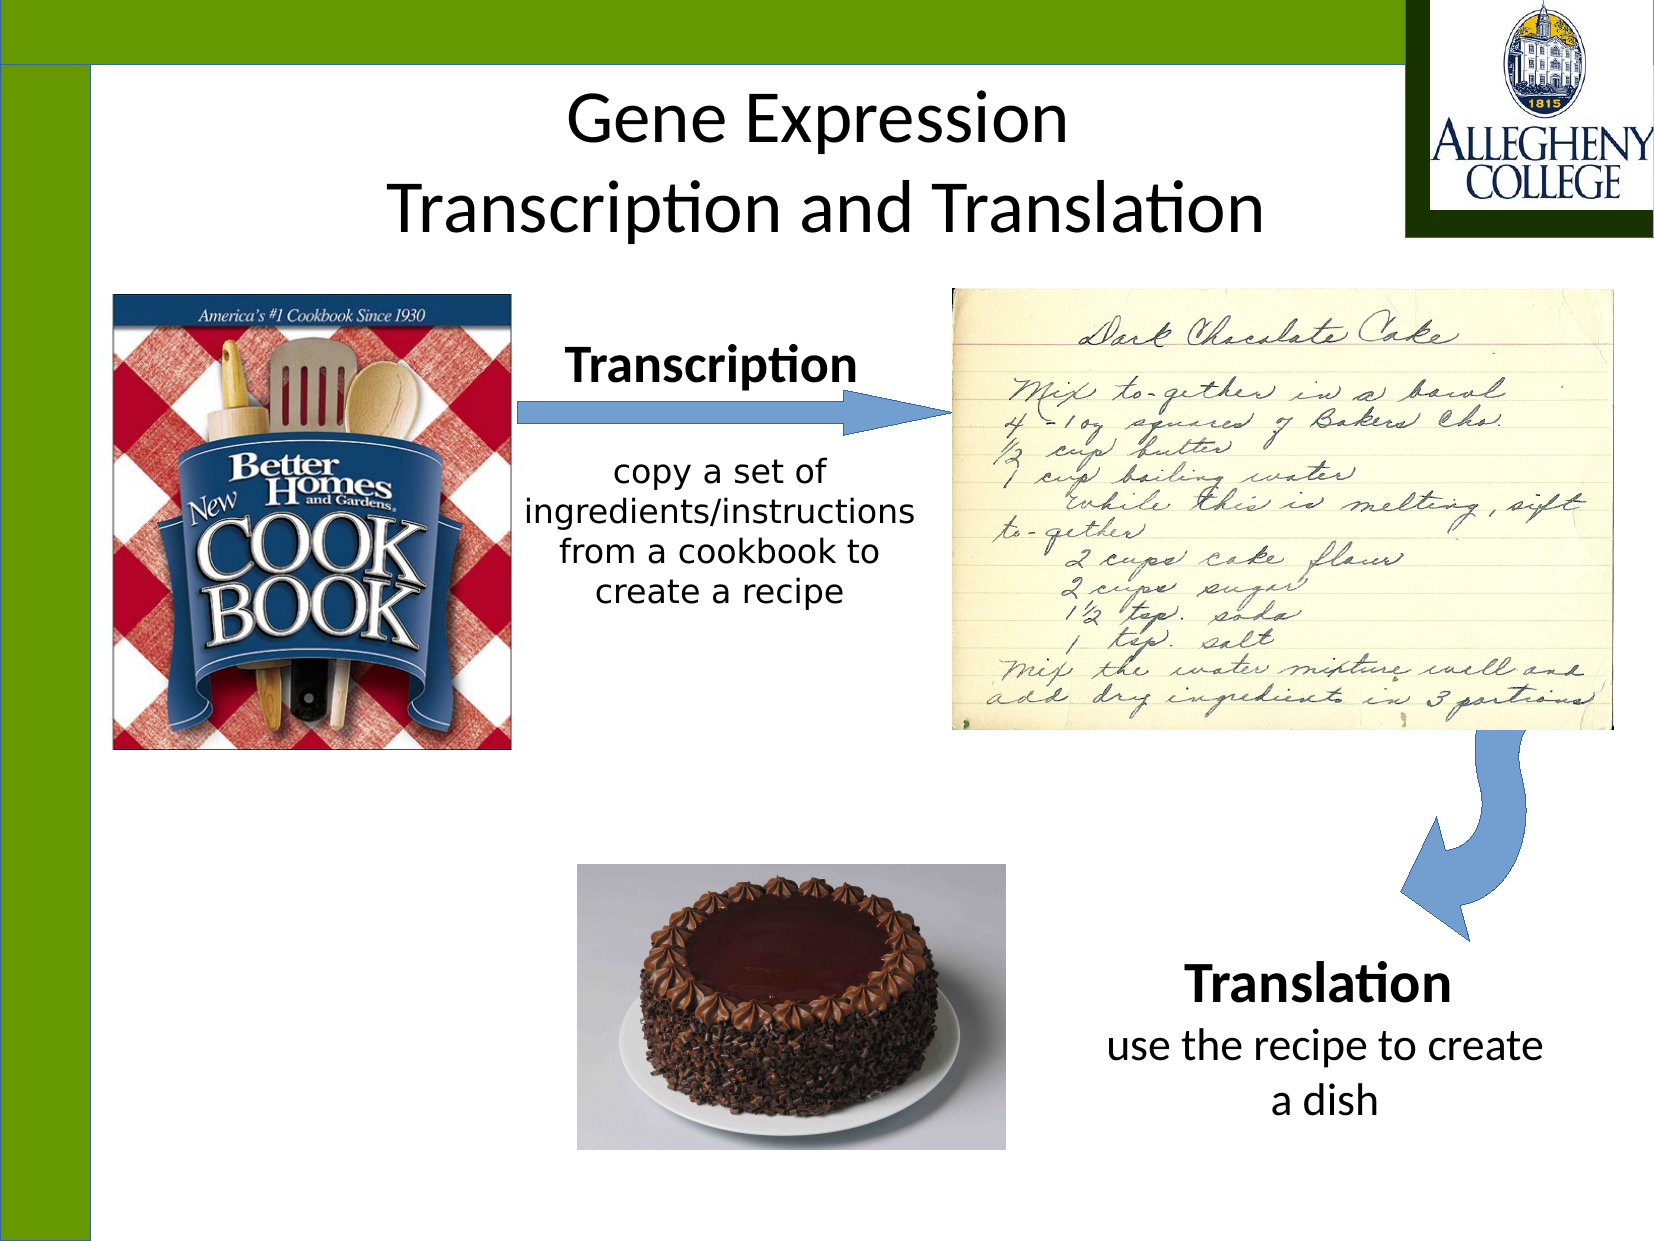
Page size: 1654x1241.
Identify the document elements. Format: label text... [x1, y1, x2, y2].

text_box [0, 0, 1654, 1241]
title Gene Expression Transcription and Translation [91, 65, 1571, 261]
picture [1430, 0, 1654, 210]
text_box Transcription [487, 321, 936, 402]
picture [577, 864, 1006, 1150]
text_box Translation use the recipe to create a dish [1079, 936, 1571, 1132]
picture [952, 288, 1614, 730]
picture [91, 294, 541, 751]
text_box copy a set of ingredients/instructions from a cookbook to create a recipe [506, 443, 934, 618]
text_box [517, 390, 952, 436]
text_box [1400, 730, 1527, 942]
